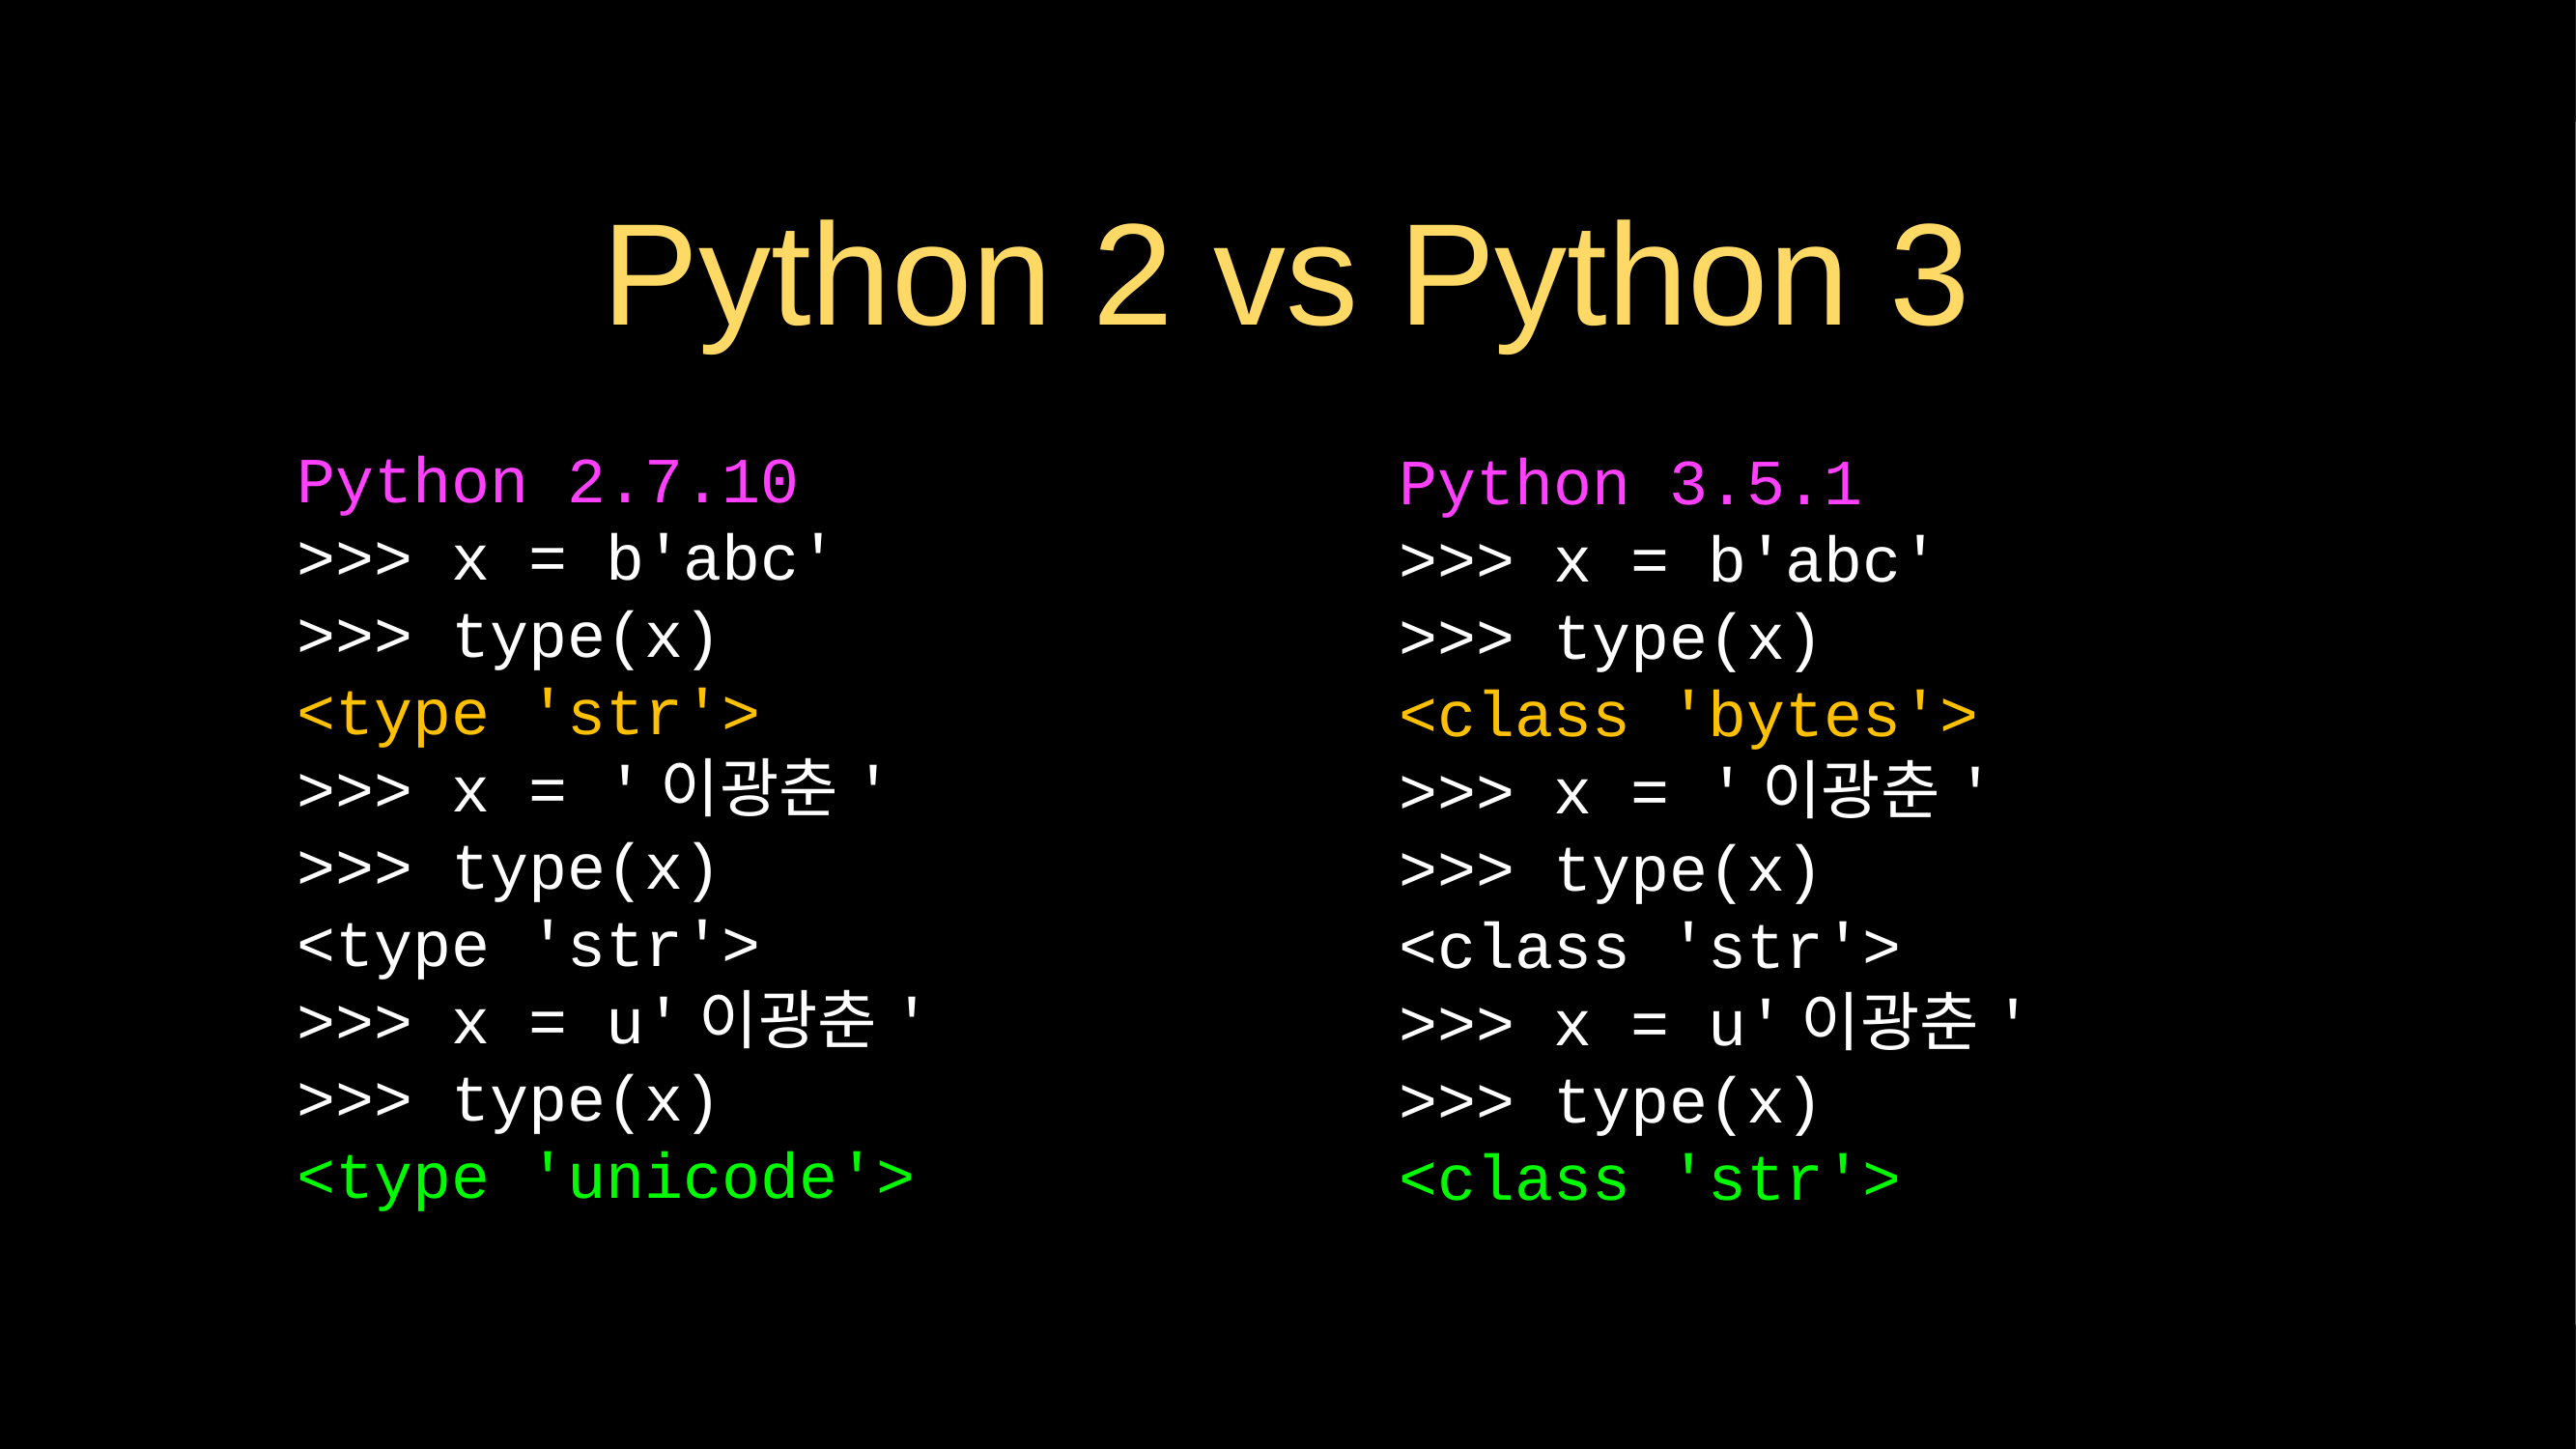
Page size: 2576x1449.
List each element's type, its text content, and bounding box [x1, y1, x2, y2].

text_box Python 2.7.10 >>> x = b'abc' >>> type(x) <type 'str'> >>> x = '이광춘' >>> type(x) <type 'str'> >>> x = u'이광춘' >>> type(x) <type 'unicode'> [283, 431, 1120, 1219]
title Python 2 vs Python 3 [183, 131, 2391, 403]
text_box Python 3.5.1 >>> x = b'abc' >>> type(x) <class 'bytes'> >>> x = '이광춘' >>> type(x) <class 'str'> >>> x = u'이광춘' >>> type(x) <class 'str'> [1384, 433, 2166, 1221]
